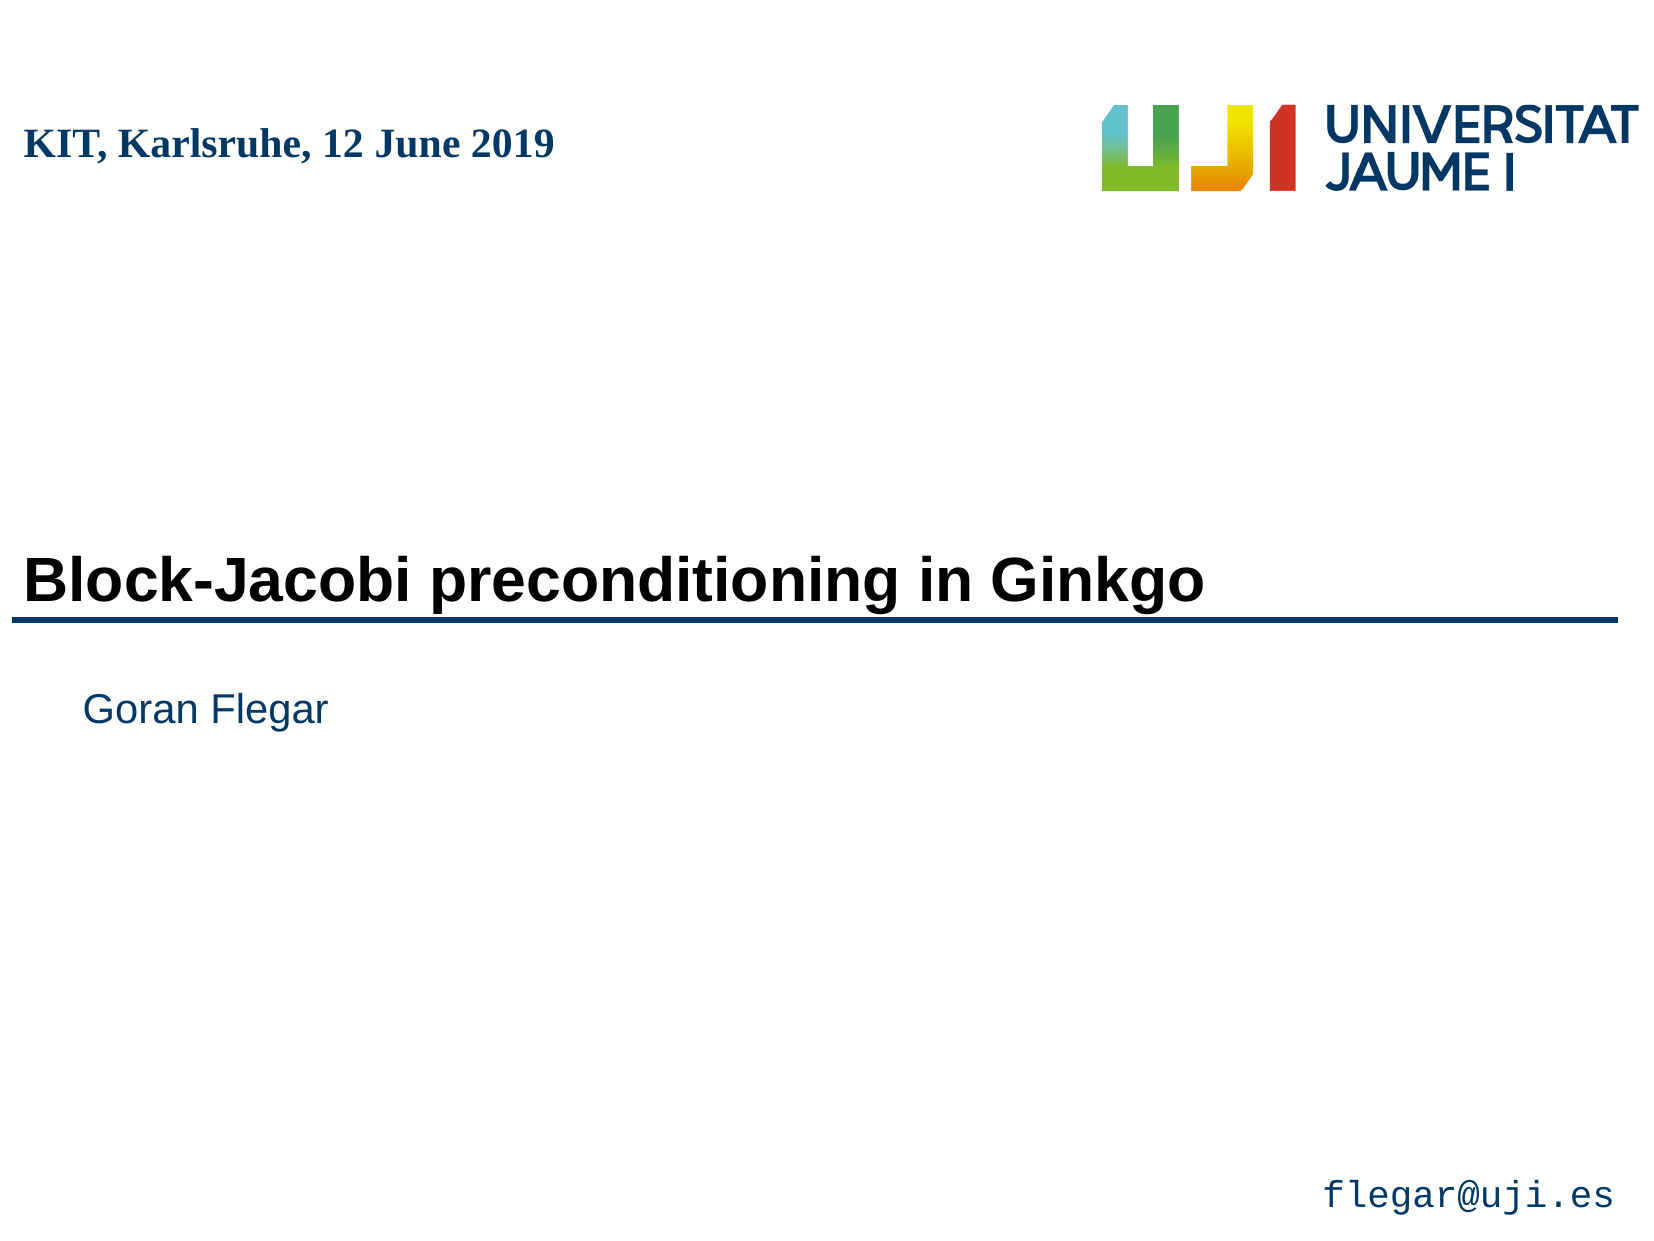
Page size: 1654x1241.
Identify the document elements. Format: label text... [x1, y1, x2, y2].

list Goran Flegar [82, 685, 1619, 1205]
title Block-Jacobi preconditioning in Ginkgo [23, 94, 1619, 615]
picture [1619, 94, 1648, 198]
